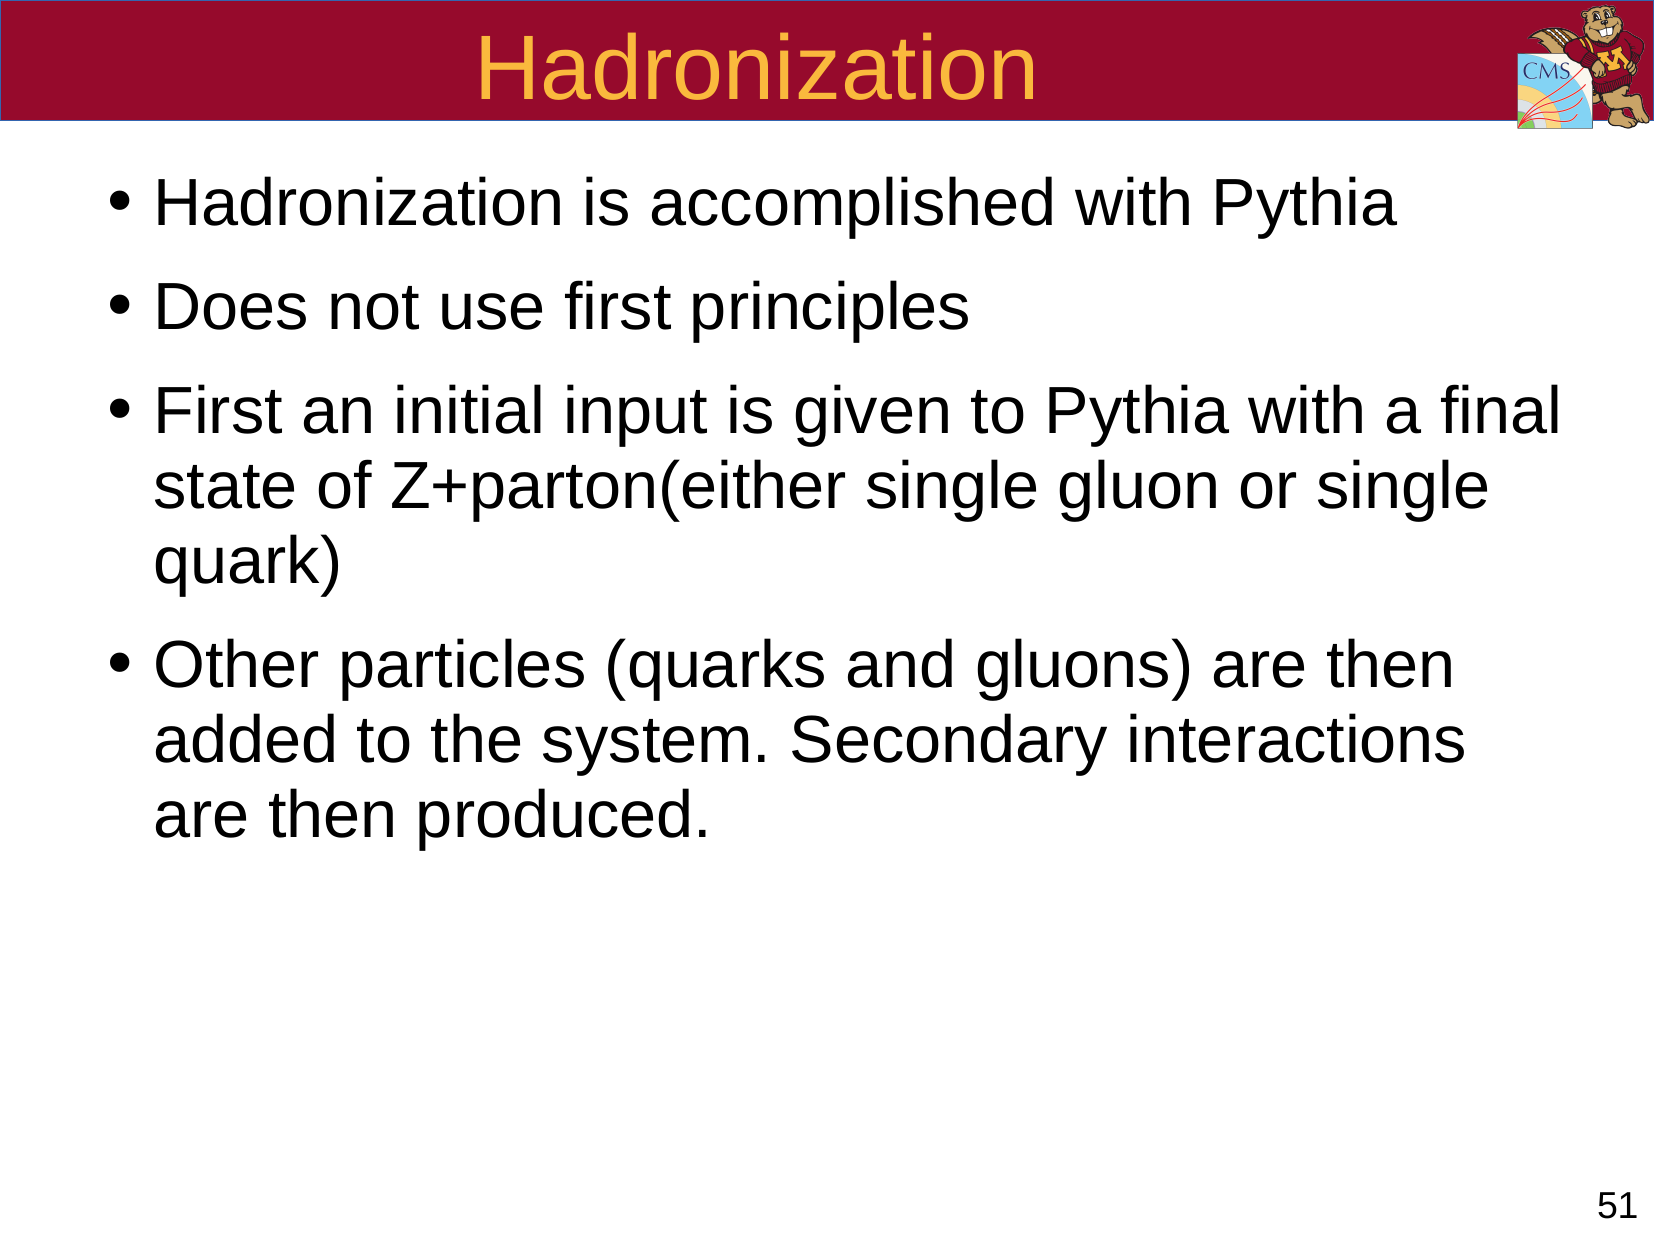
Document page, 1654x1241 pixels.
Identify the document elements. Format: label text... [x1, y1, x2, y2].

list Hadronization is accomplished with Pythia Does not use first principles First an initial input is given to Pythia with a final state of Z+parton(either single gluon or single quark) Other particles (quarks and gluons) are then added to the system. Secondary interactions are then produced. [82, 165, 1571, 885]
title Hadronization [0, 15, 1516, 121]
picture [1515, 0, 1652, 135]
